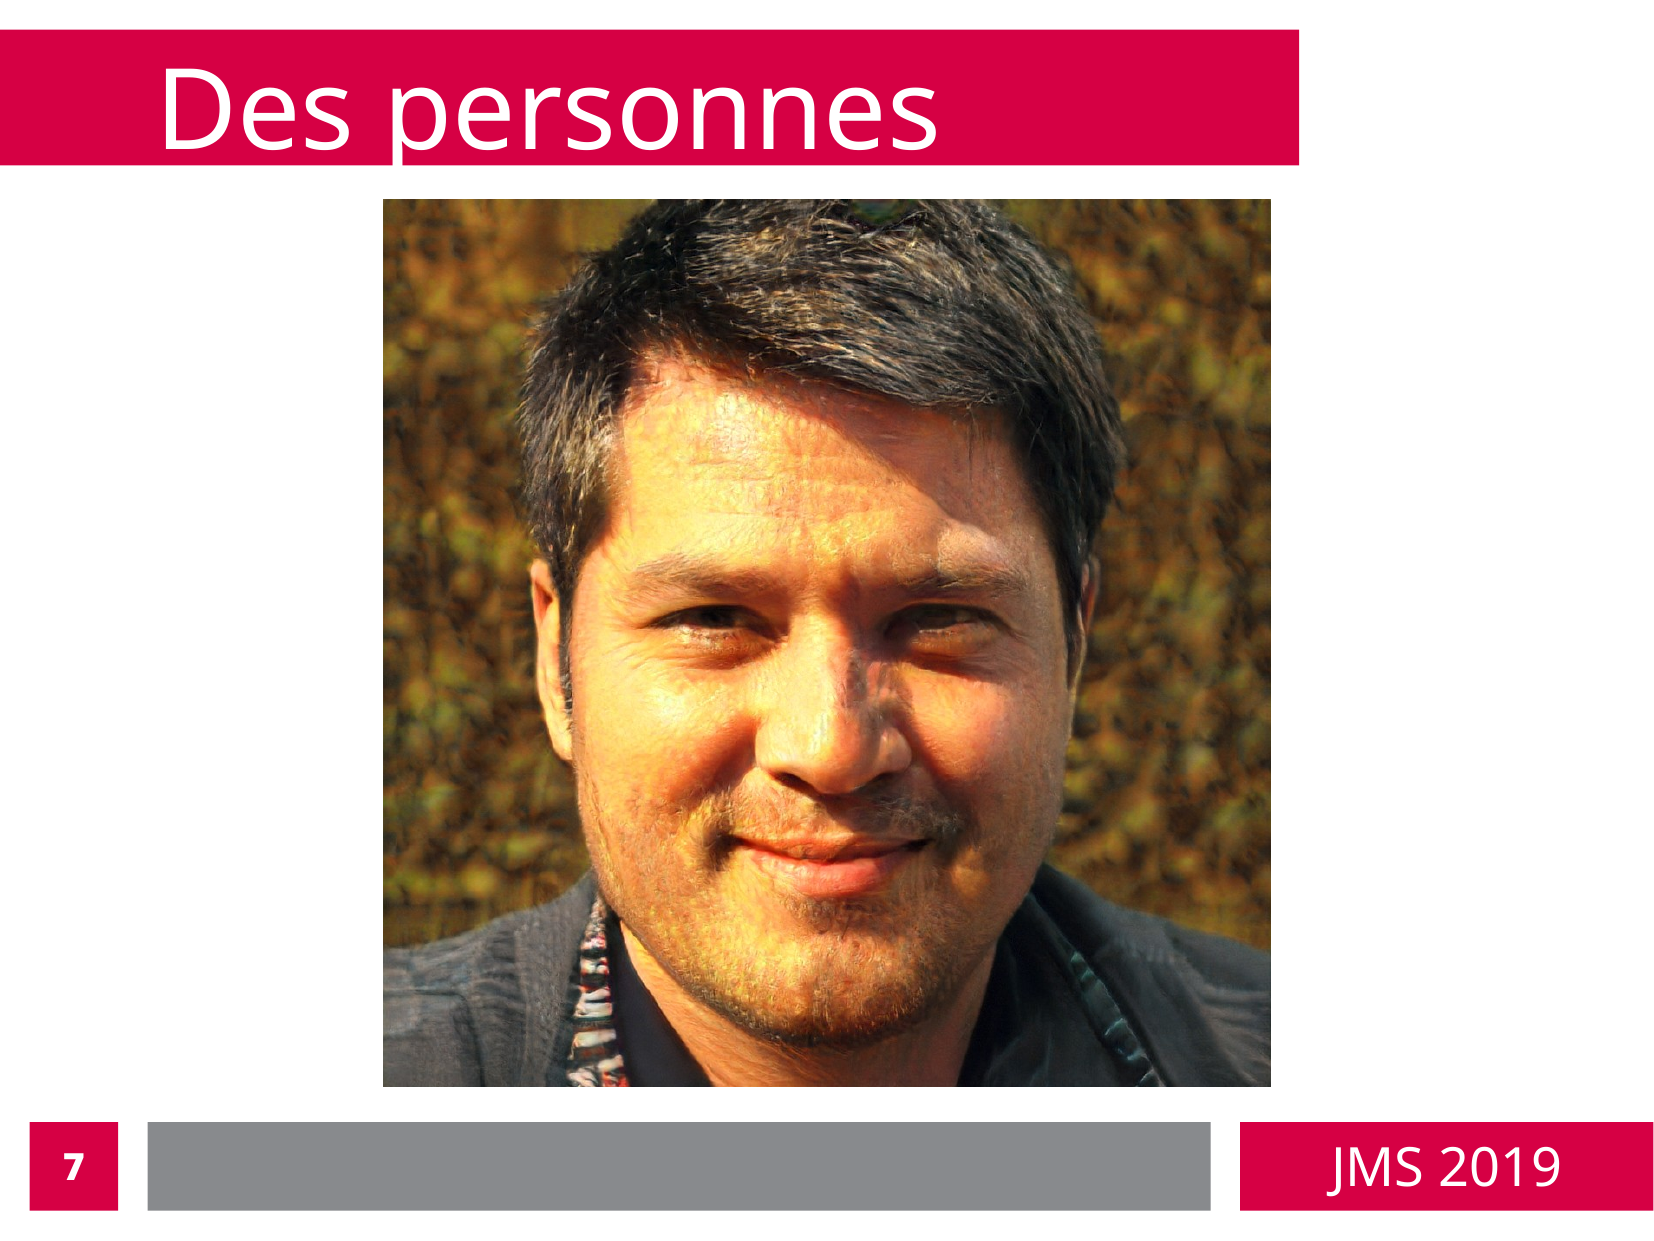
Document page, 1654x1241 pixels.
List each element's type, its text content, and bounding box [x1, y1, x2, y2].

picture [383, 199, 1271, 1087]
title Des personnes [0, 29, 1229, 178]
